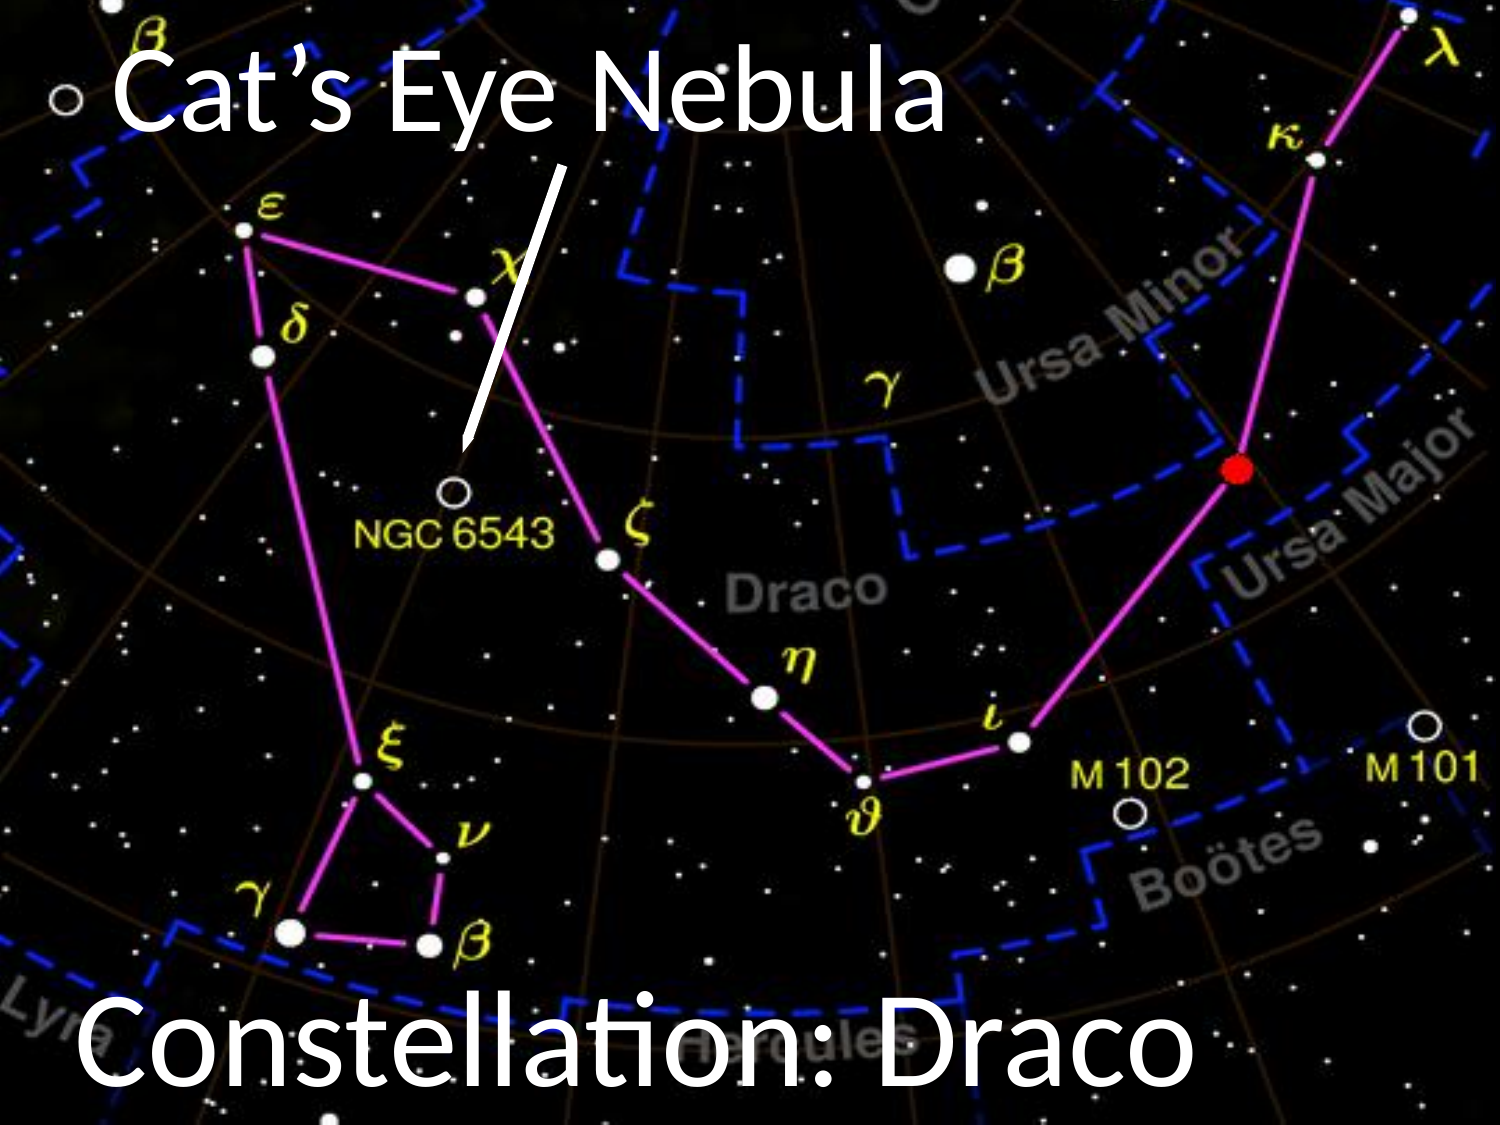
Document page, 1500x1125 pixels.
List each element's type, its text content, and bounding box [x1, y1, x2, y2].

picture [0, 0, 1496, 1125]
text_box Constellation: Draco [59, 941, 1437, 1124]
text_box Cat’s Eye Nebula [56, 0, 1007, 166]
